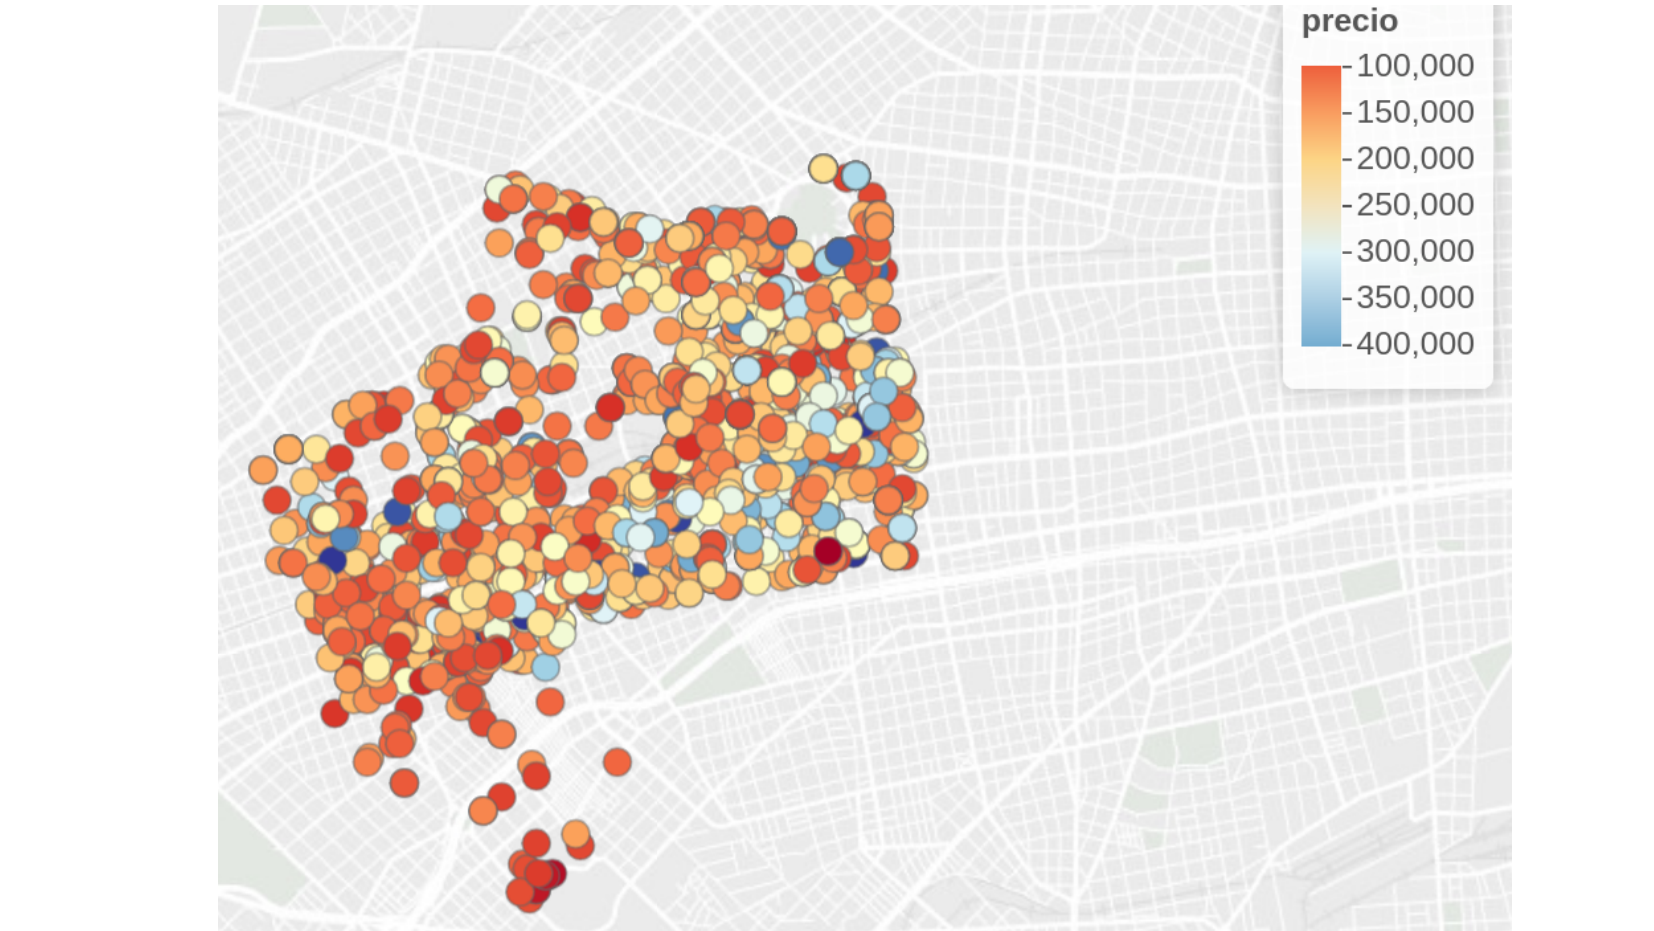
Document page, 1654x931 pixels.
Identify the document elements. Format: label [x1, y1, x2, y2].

picture [218, 5, 1512, 931]
